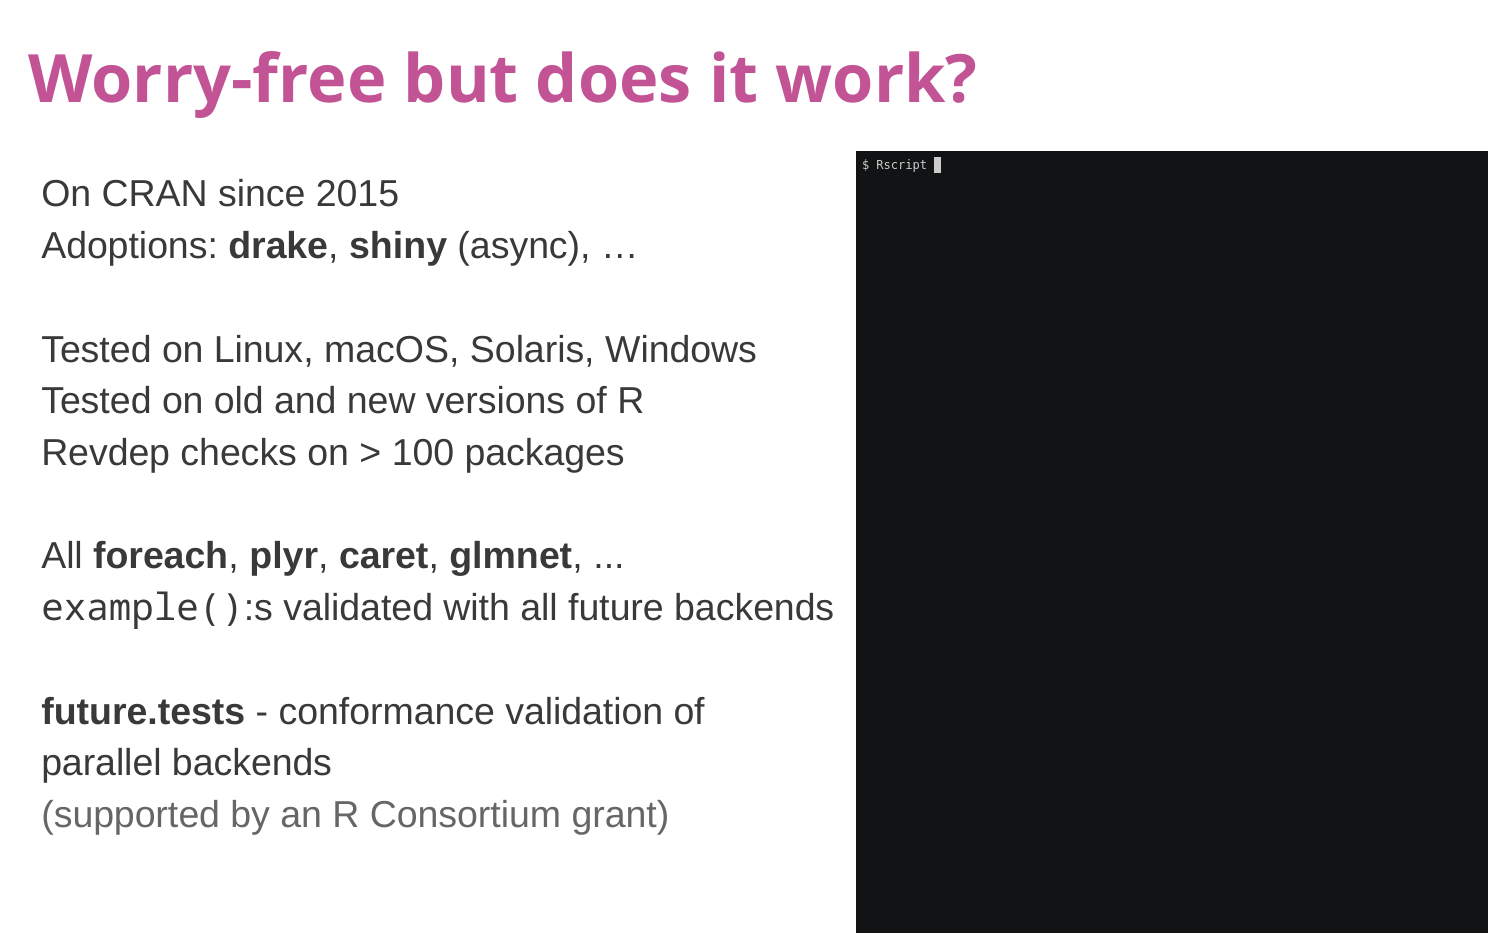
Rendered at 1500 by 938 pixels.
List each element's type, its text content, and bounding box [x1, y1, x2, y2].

picture [856, 151, 1488, 933]
title Worry-free but does it work? [13, 20, 1480, 136]
list On CRAN since 2015 Adoptions: drake, shiny (async), … Tested on Linux, macOS, Solaris, Windows Tested on old and new versions of R Revdep checks on > 100 packages All foreach, plyr, caret, glmnet, ... example():s validated with all future backends future.tests - conformance validation of parallel backends (supported by an R Consortium grant) [26, 147, 1424, 922]
